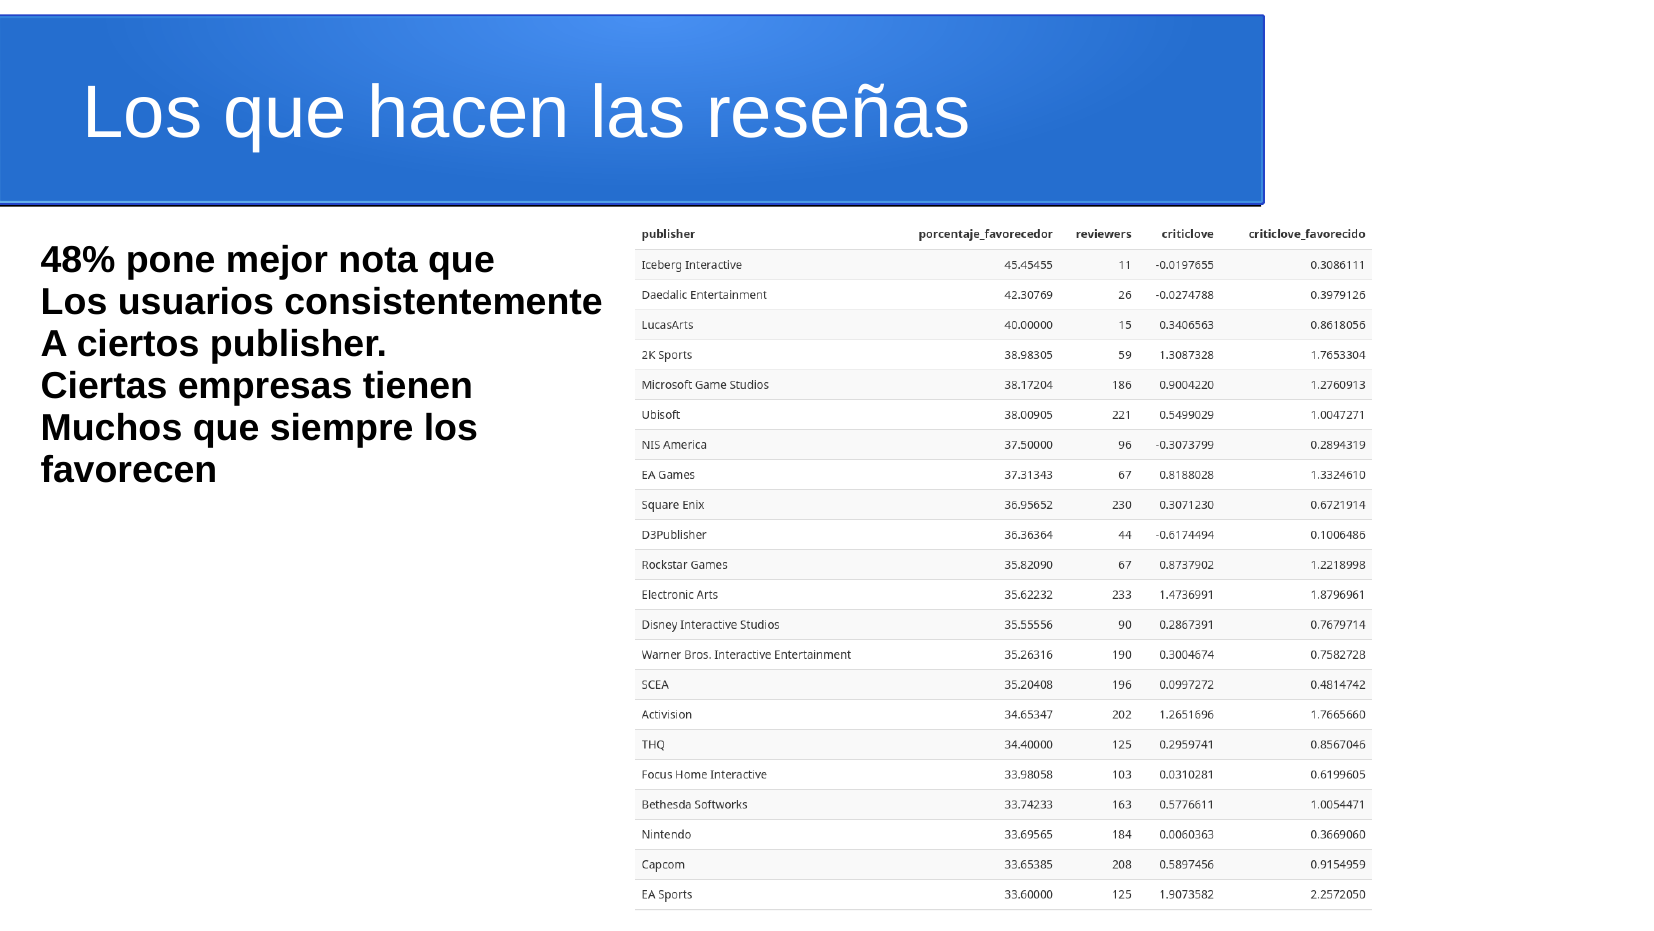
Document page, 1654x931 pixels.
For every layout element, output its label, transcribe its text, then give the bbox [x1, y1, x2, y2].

title Los que hacen las reseñas [82, 35, 1235, 189]
text_box 48% pone mejor nota que Los usuarios consistentemente A ciertos publisher. Ciertas empresas tienen Muchos que siempre los favorecen [25, 231, 619, 498]
picture [630, 224, 1378, 911]
